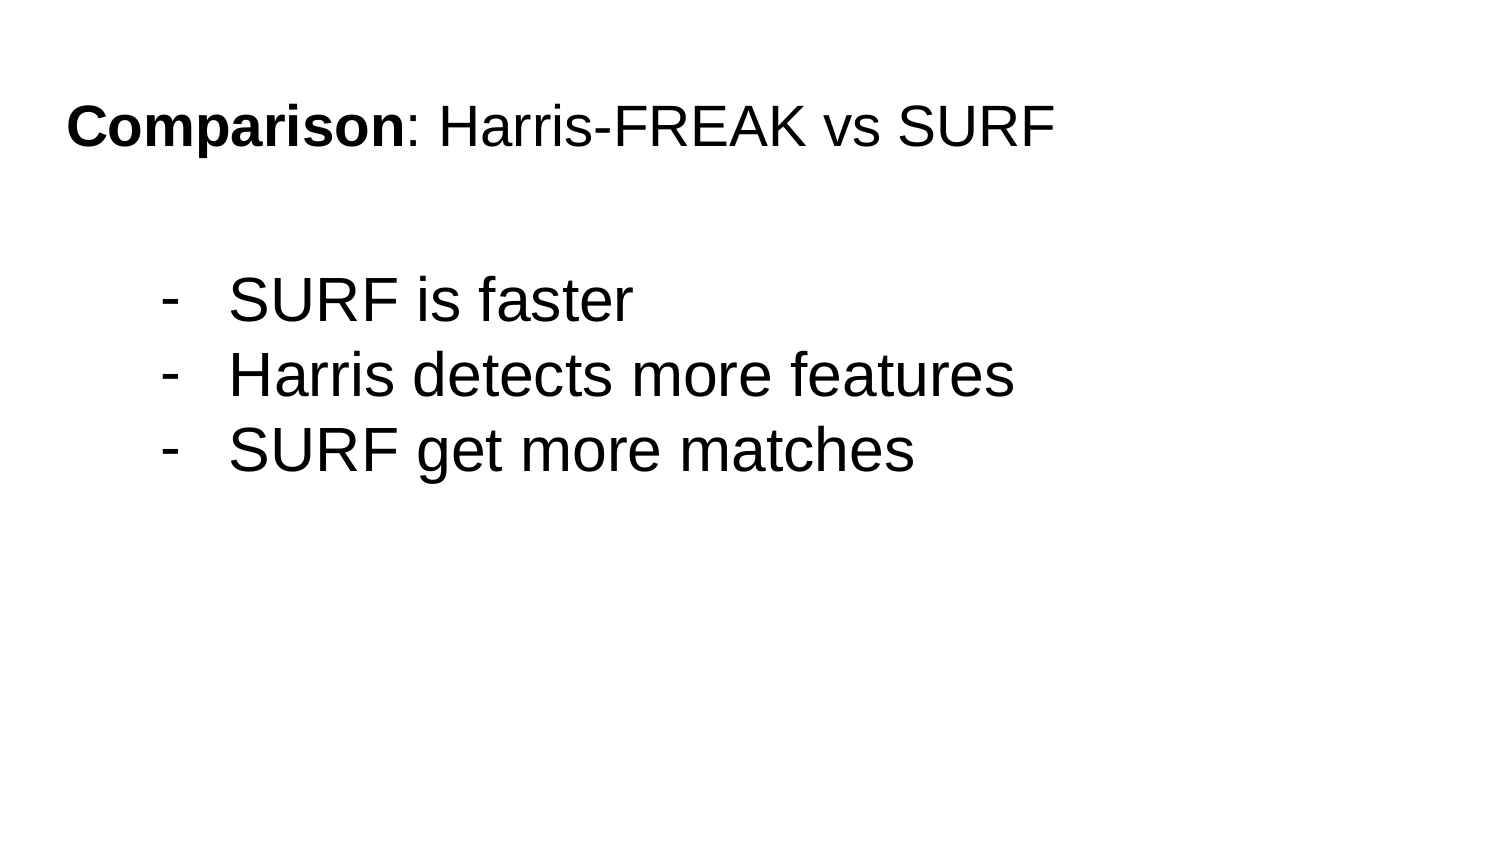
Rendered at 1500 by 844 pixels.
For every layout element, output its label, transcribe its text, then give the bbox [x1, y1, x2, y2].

title Comparison: Harris-FREAK vs SURF [51, 72, 1449, 167]
text_box SURF is faster Harris detects more features SURF get more matches [138, 244, 1283, 378]
